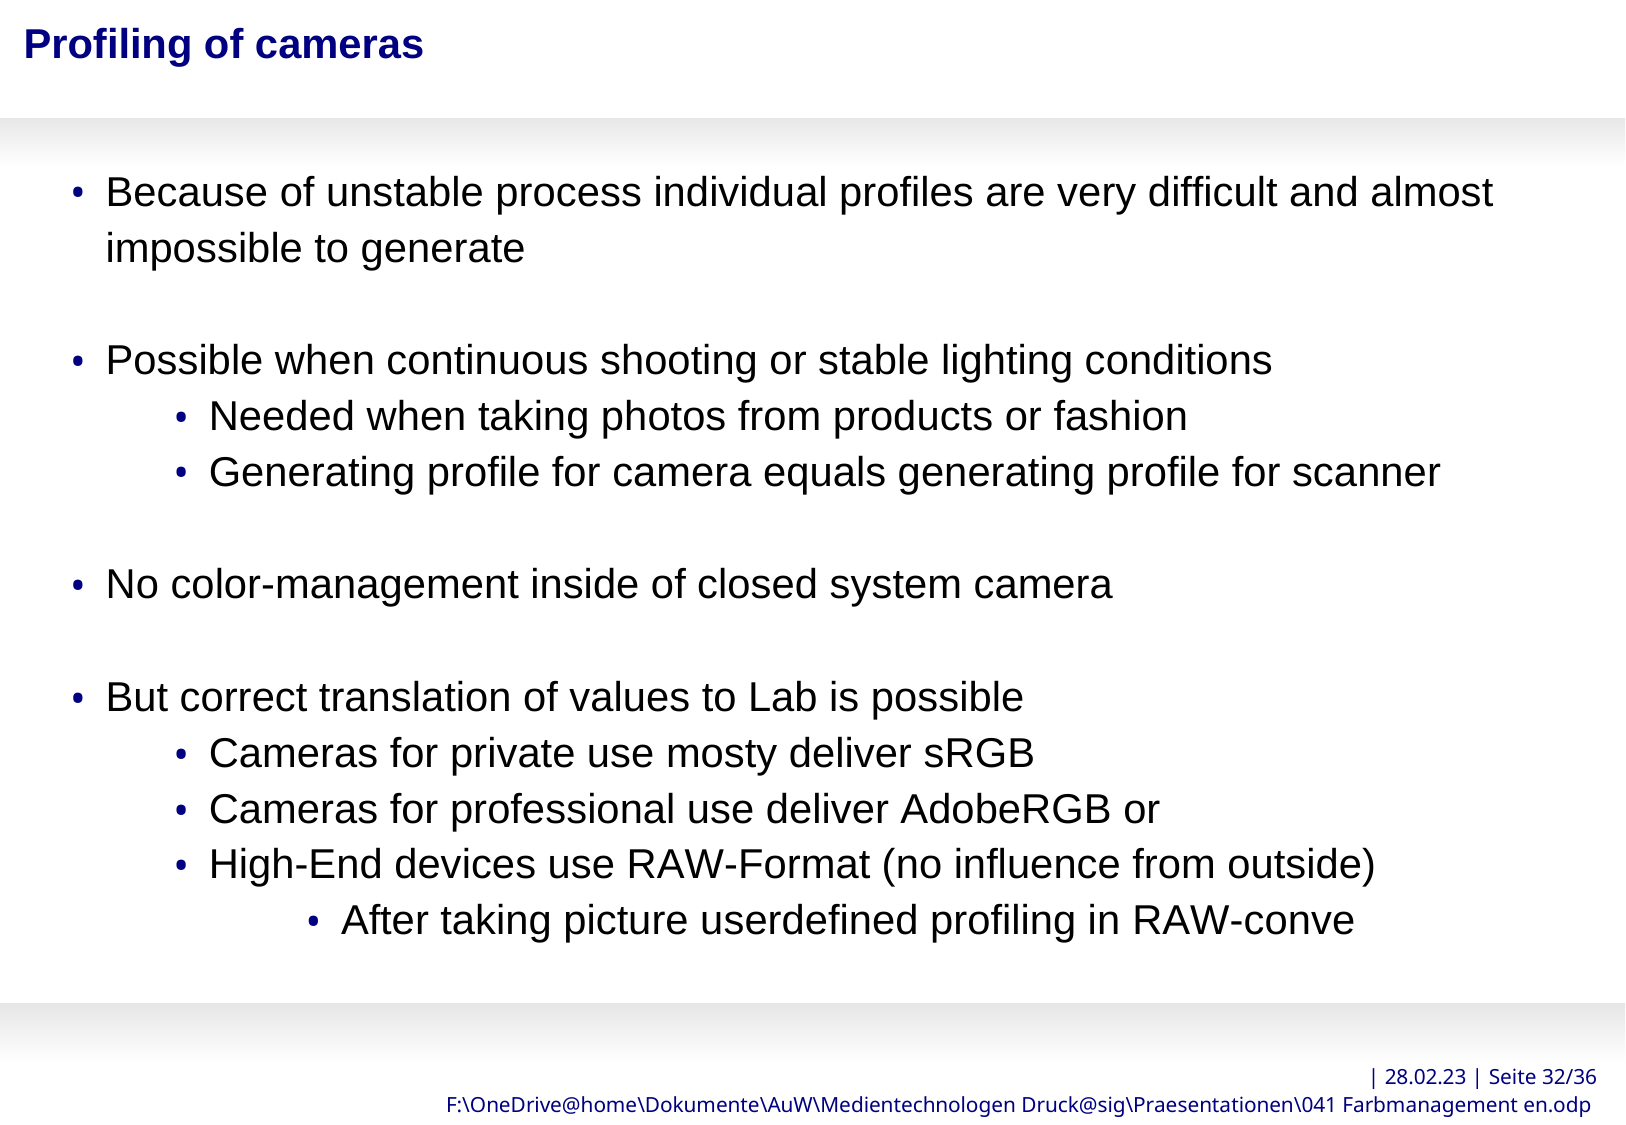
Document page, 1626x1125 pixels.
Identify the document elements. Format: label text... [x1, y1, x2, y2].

title Profiling of cameras [23, 11, 1600, 130]
list Because of unstable process individual profiles are very difficult and almost impossible to generate Possible when continuous shooting or stable lighting conditions Needed when taking photos from products or fashion Generating profile for camera equals generating profile for scanner No color-management inside of closed system camera But correct translation of values to Lab is possible Cameras for private use mosty deliver sRGB Cameras for professional use deliver AdobeRGB or High-End devices use RAW-Format (no influence from outside) After taking picture userdefined profiling in RAW-conve [23, 159, 1588, 996]
